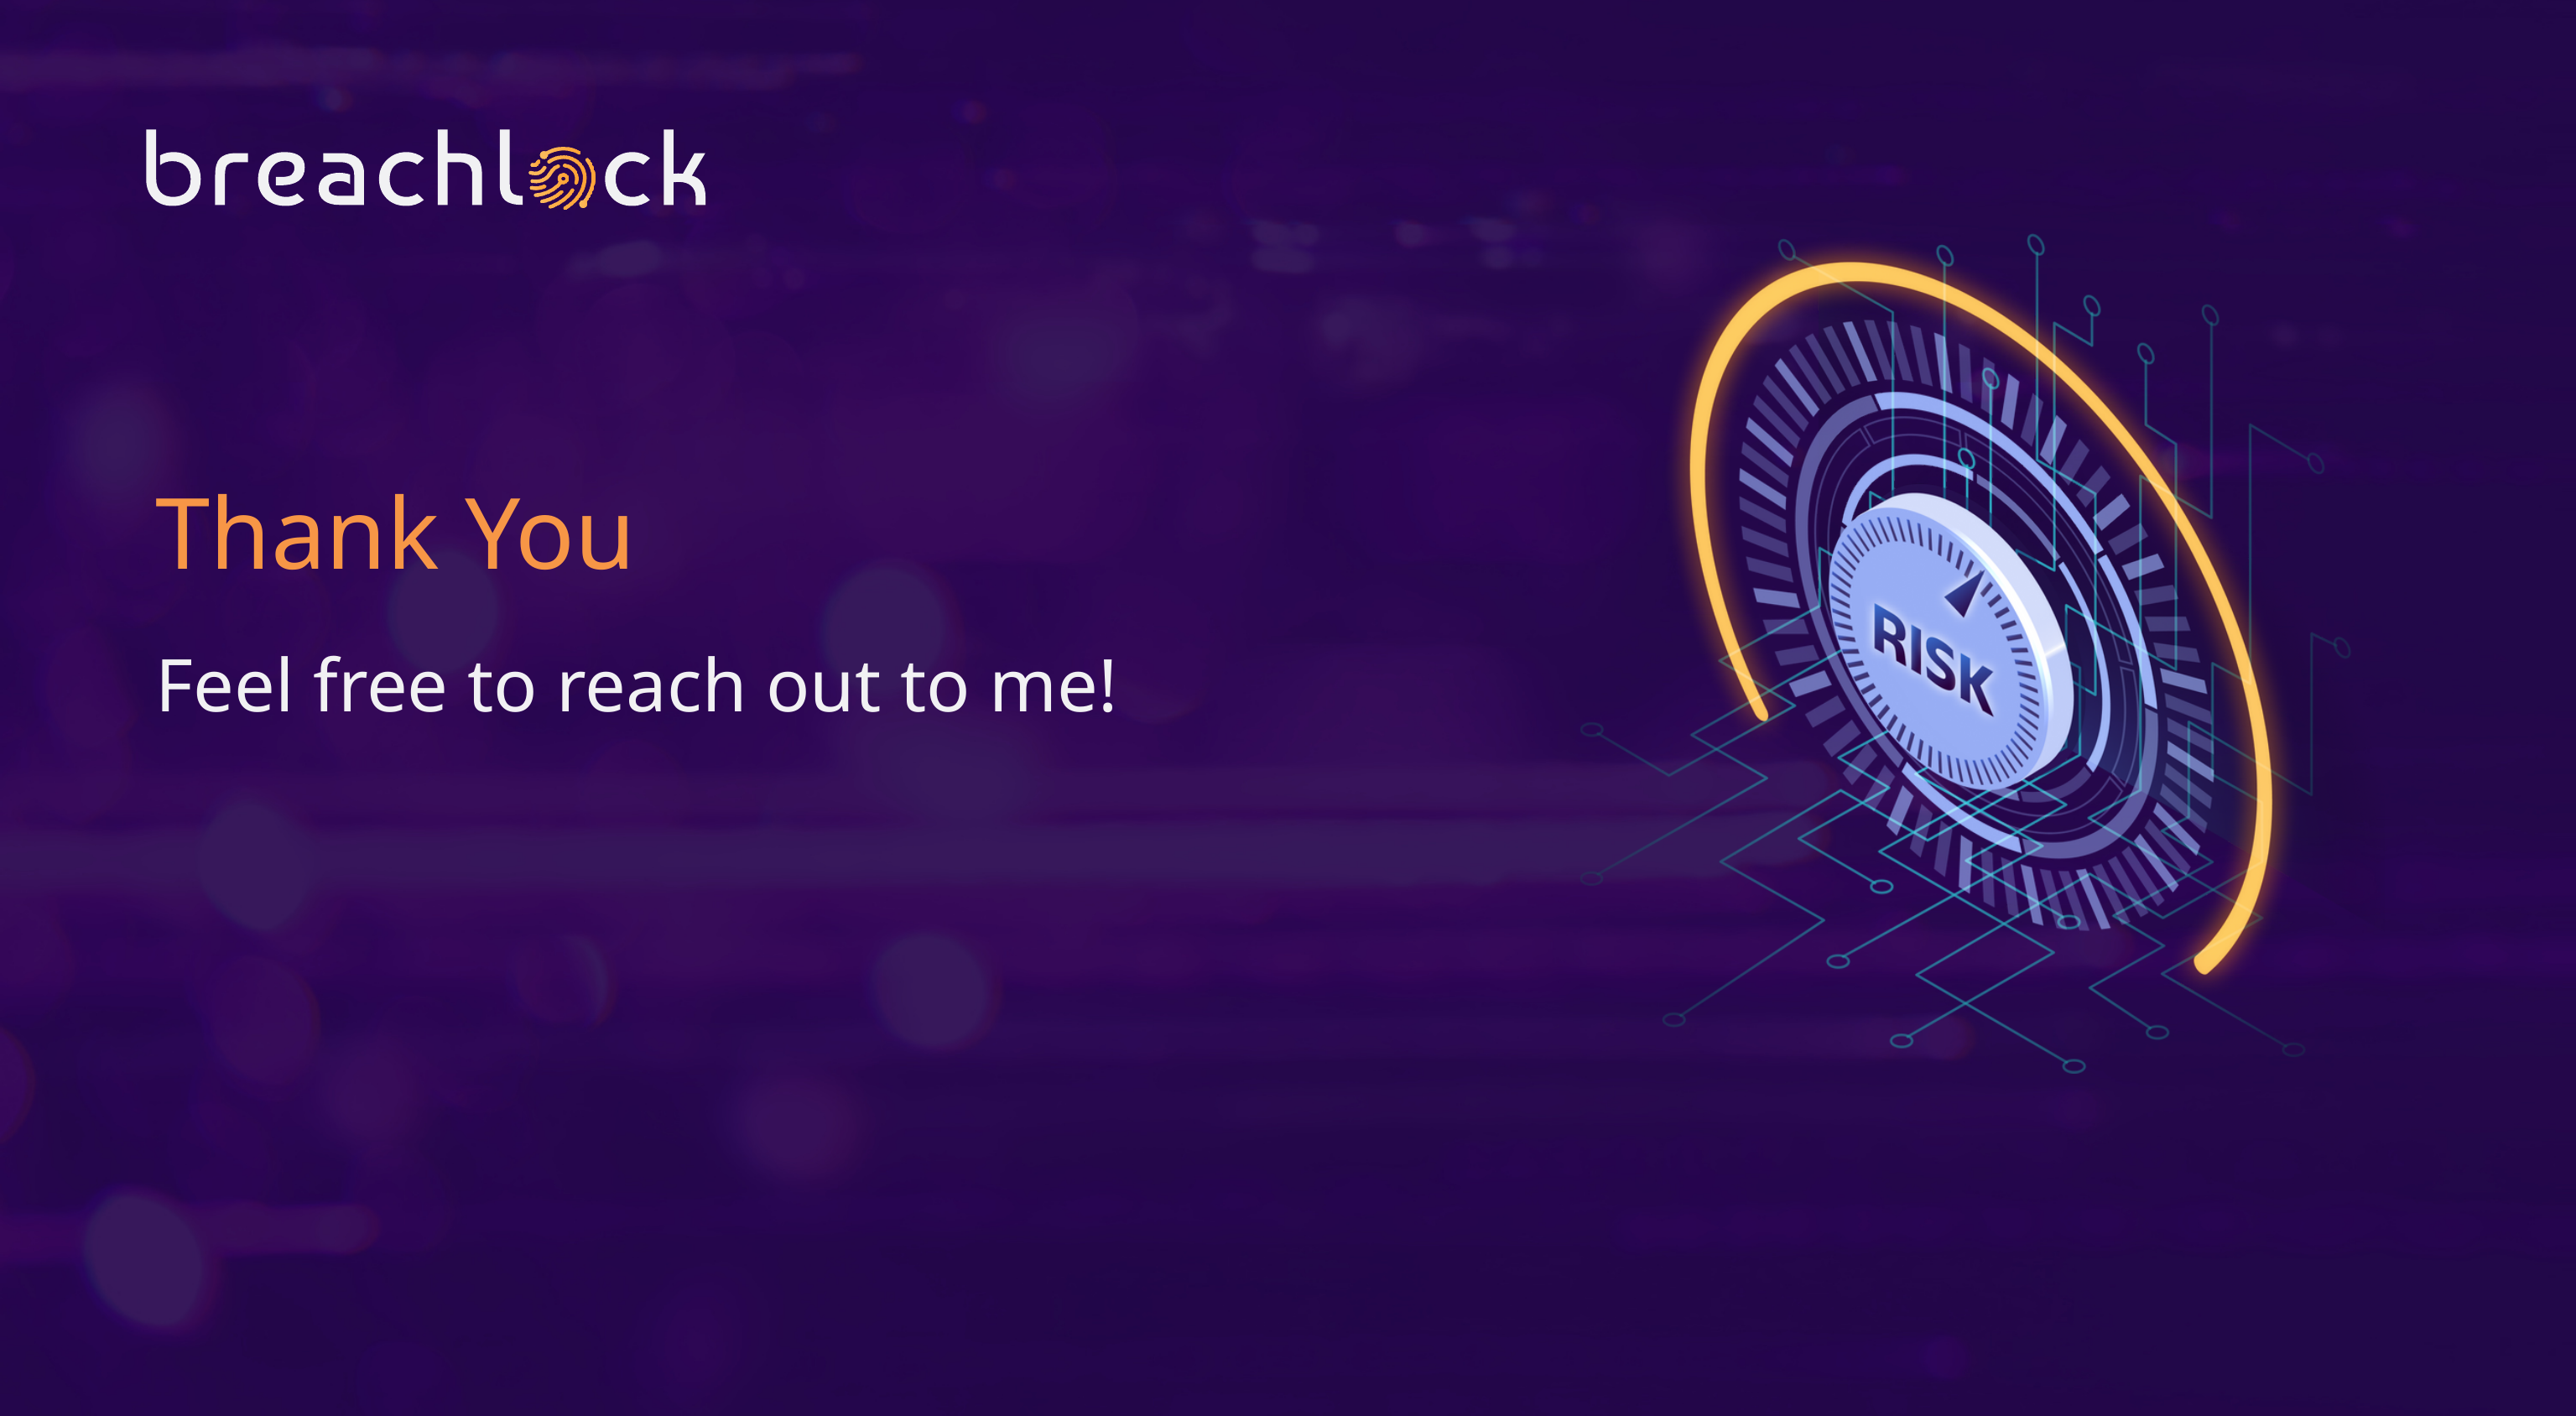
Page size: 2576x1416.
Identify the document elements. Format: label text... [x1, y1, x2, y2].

text_box [1579, 232, 2386, 1074]
text_box Thank You Feel free to reach out to me! [155, 450, 1579, 727]
text_box [144, 128, 710, 211]
picture [0, 0, 2576, 1416]
